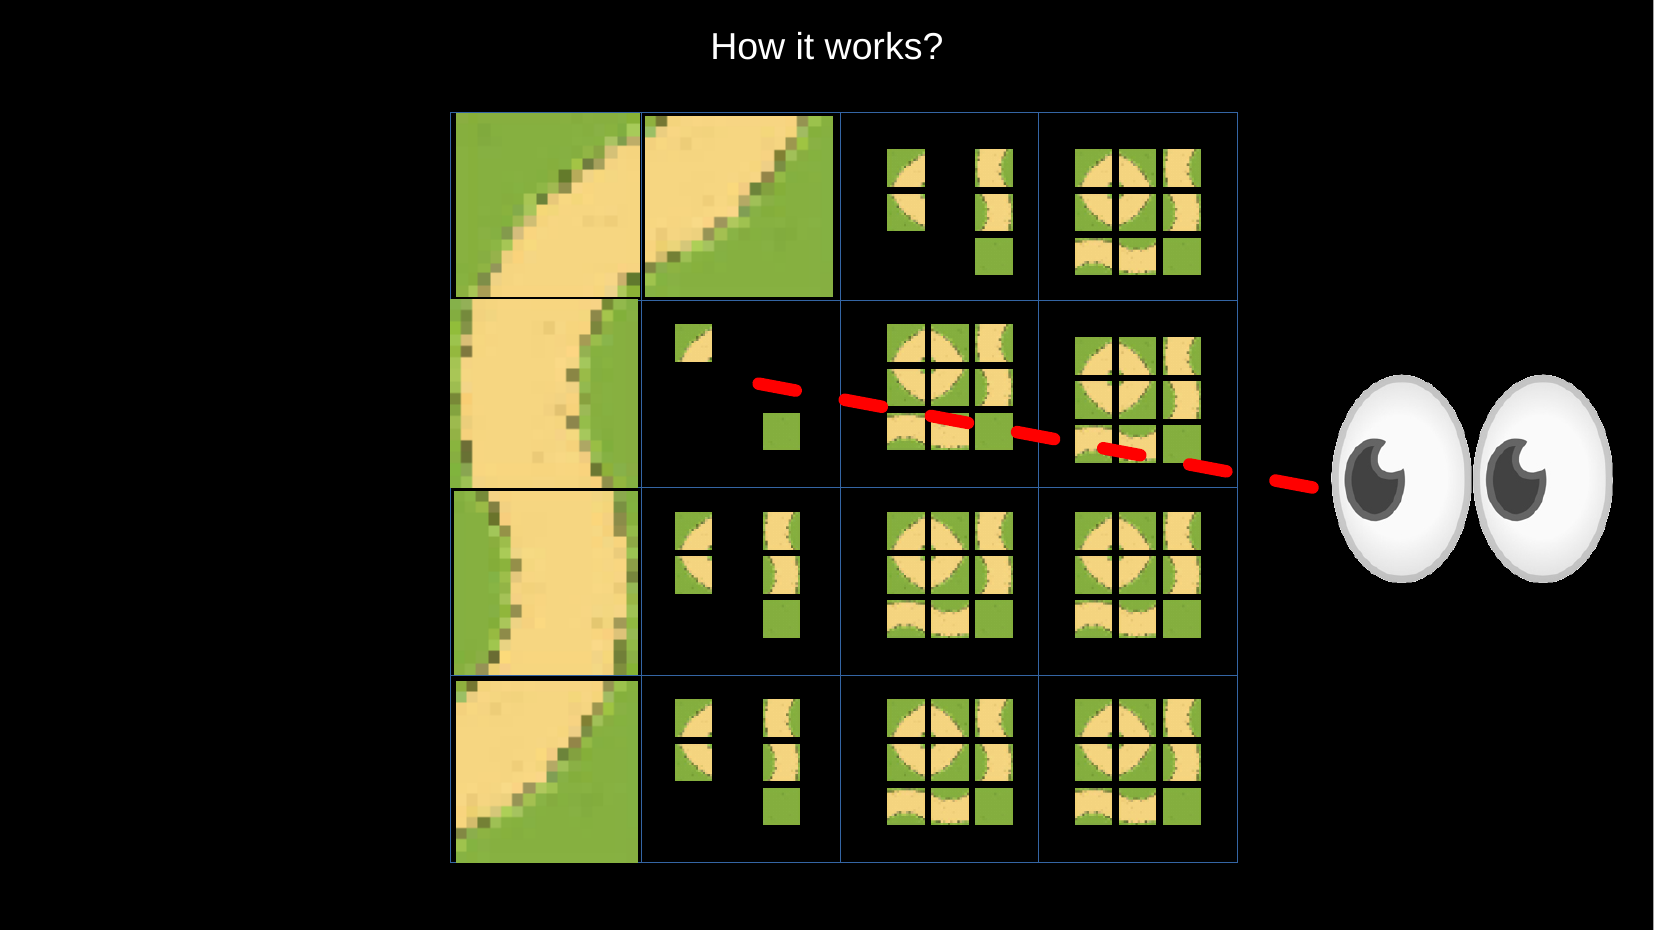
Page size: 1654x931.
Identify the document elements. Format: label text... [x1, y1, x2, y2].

picture [1119, 238, 1156, 275]
picture [887, 744, 925, 781]
picture [1163, 238, 1201, 275]
picture [1075, 556, 1112, 594]
picture [1075, 788, 1112, 826]
picture [675, 324, 712, 362]
picture [1075, 238, 1112, 275]
picture [931, 744, 969, 781]
picture [931, 699, 969, 737]
picture [887, 556, 925, 594]
picture [1075, 194, 1112, 231]
picture [1163, 744, 1201, 781]
picture [1119, 337, 1156, 375]
picture [931, 600, 969, 638]
picture [1163, 788, 1201, 826]
picture [931, 369, 969, 406]
picture [1075, 699, 1112, 737]
picture [975, 369, 1013, 406]
picture [975, 413, 1013, 451]
picture [763, 744, 800, 781]
picture [450, 299, 638, 488]
picture [1119, 600, 1156, 638]
picture [1163, 556, 1201, 594]
picture [1075, 381, 1112, 419]
picture [675, 556, 712, 594]
picture [1163, 425, 1201, 463]
picture [1119, 194, 1156, 231]
picture [887, 149, 925, 187]
picture [1119, 699, 1156, 737]
picture [887, 369, 925, 406]
picture [975, 194, 1013, 231]
picture [1163, 600, 1201, 638]
picture [1075, 600, 1112, 638]
picture [1119, 381, 1156, 419]
picture [887, 413, 925, 451]
picture [975, 600, 1013, 638]
picture [675, 699, 712, 737]
picture [675, 744, 712, 781]
picture [456, 113, 640, 297]
picture [1163, 149, 1201, 187]
picture [1075, 425, 1112, 463]
picture [887, 600, 925, 638]
picture [1163, 381, 1201, 419]
picture [931, 556, 969, 594]
picture [675, 512, 712, 550]
picture [1119, 744, 1156, 781]
picture [763, 600, 800, 638]
picture [975, 699, 1013, 737]
picture [1163, 194, 1201, 231]
picture [1075, 512, 1112, 550]
text_box How it works? [0, 18, 1654, 76]
picture [975, 556, 1013, 594]
picture [975, 744, 1013, 781]
picture [1119, 788, 1156, 826]
picture [1075, 149, 1112, 187]
picture [763, 788, 800, 826]
picture [887, 788, 925, 826]
picture [887, 512, 925, 550]
picture [1163, 512, 1201, 550]
picture [456, 681, 638, 863]
picture [763, 413, 800, 451]
picture [1119, 556, 1156, 594]
picture [763, 512, 800, 550]
picture [931, 512, 969, 550]
picture [975, 324, 1013, 362]
picture [887, 699, 925, 737]
picture [454, 491, 638, 676]
picture [975, 512, 1013, 550]
picture [1331, 374, 1613, 583]
picture [931, 324, 969, 362]
picture [931, 423, 969, 451]
picture [1075, 744, 1112, 781]
picture [763, 699, 800, 737]
picture [887, 194, 925, 231]
picture [887, 324, 925, 362]
picture [1075, 337, 1112, 375]
picture [1119, 149, 1156, 187]
picture [1163, 699, 1201, 737]
picture [1119, 425, 1156, 463]
picture [931, 788, 969, 826]
picture [975, 149, 1013, 187]
picture [763, 556, 800, 594]
picture [1163, 337, 1201, 375]
picture [975, 788, 1013, 826]
picture [1119, 512, 1156, 550]
picture [645, 116, 833, 297]
picture [975, 238, 1013, 275]
